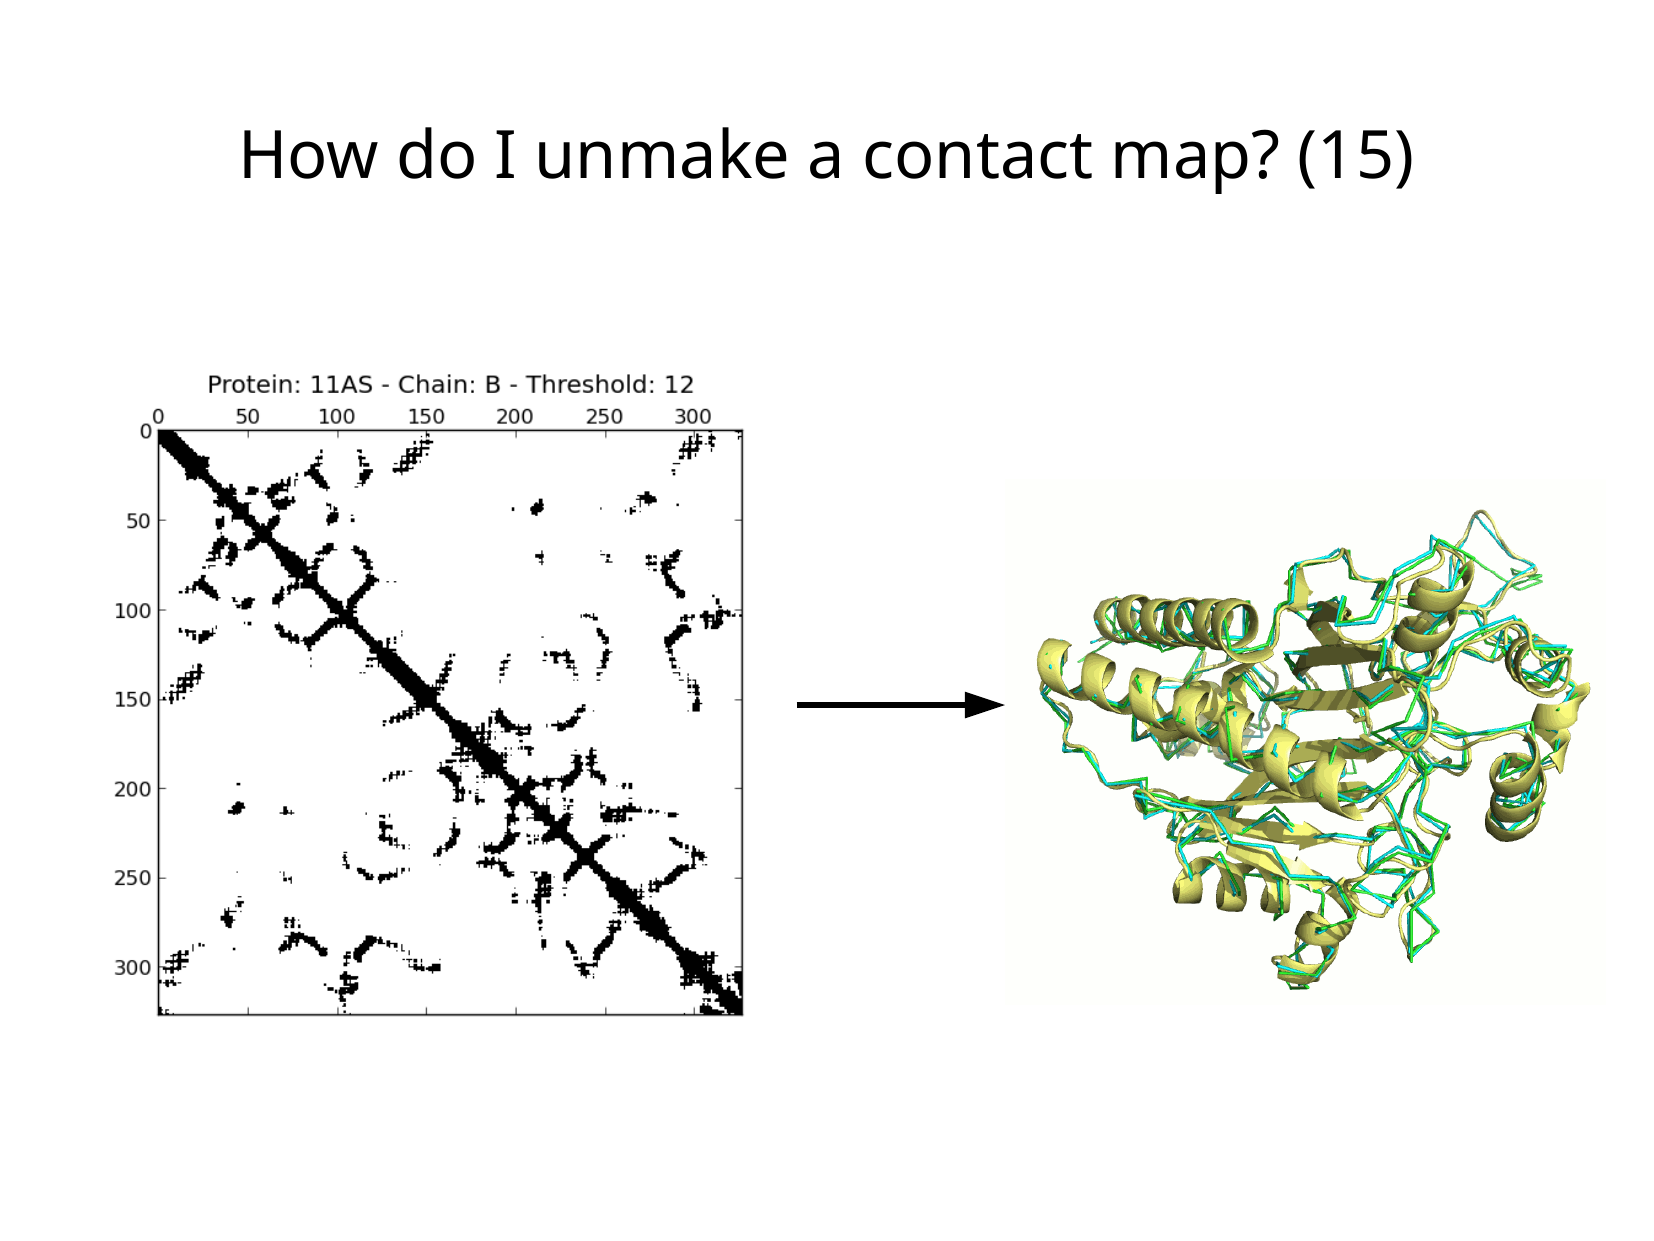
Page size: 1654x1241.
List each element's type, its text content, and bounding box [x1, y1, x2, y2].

picture [45, 329, 797, 1082]
picture [1005, 479, 1606, 1006]
title How do I unmake a contact map? (15) [82, 49, 1571, 257]
